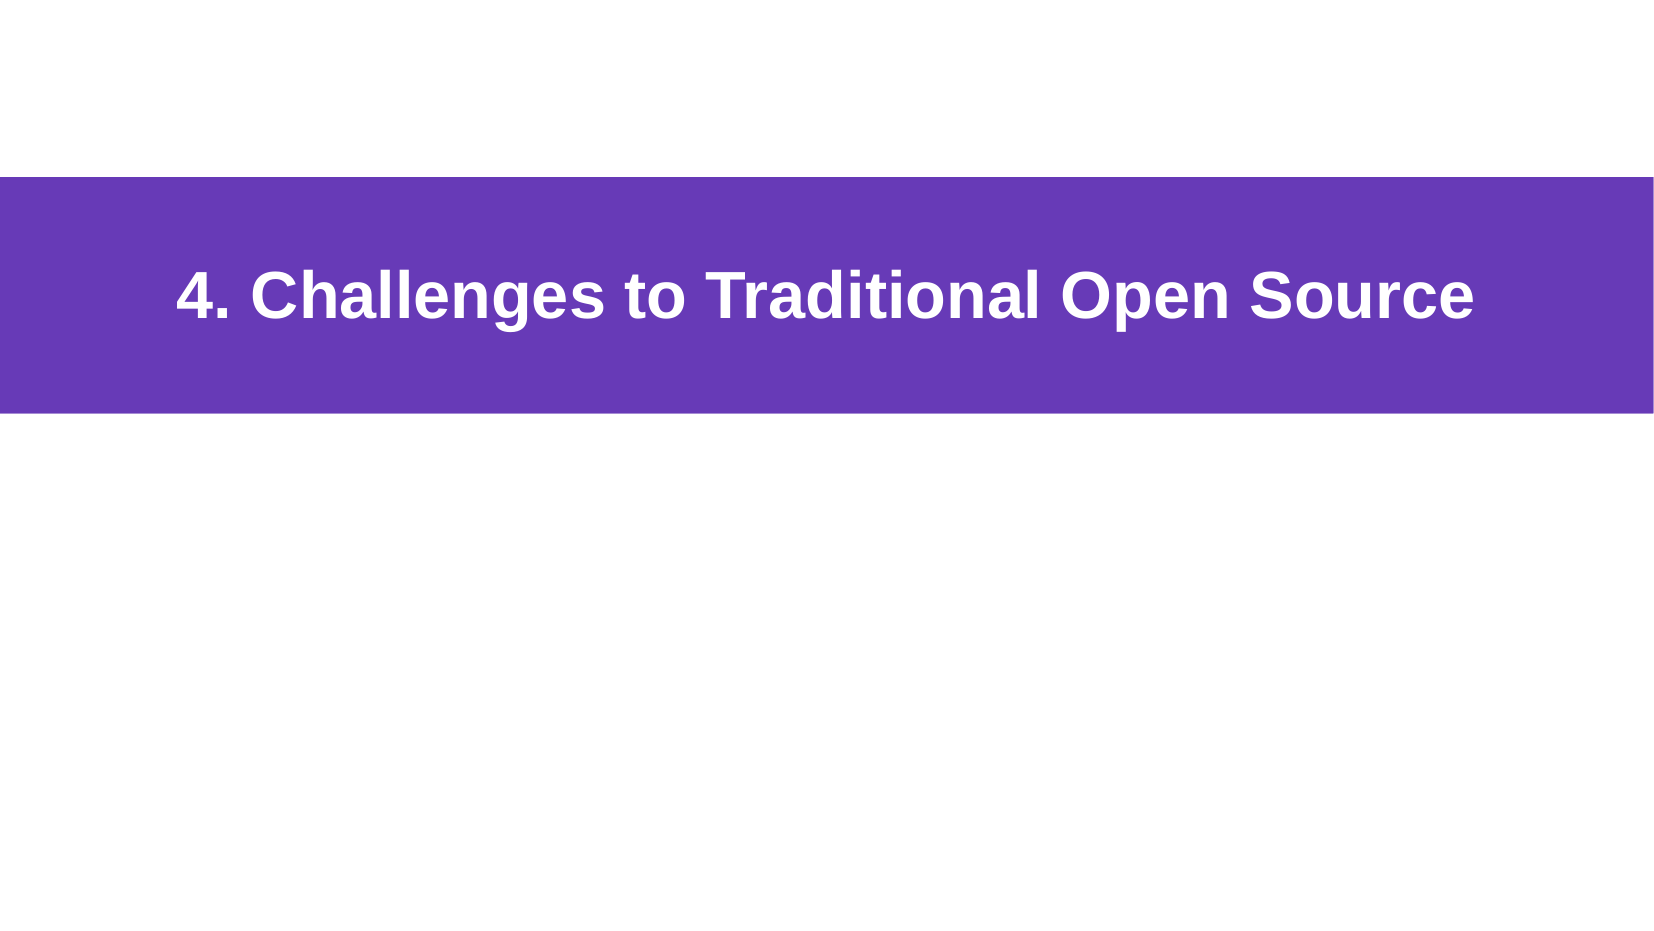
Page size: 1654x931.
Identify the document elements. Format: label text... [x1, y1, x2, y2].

title 4. Challenges to Traditional Open Source [0, 177, 1654, 414]
